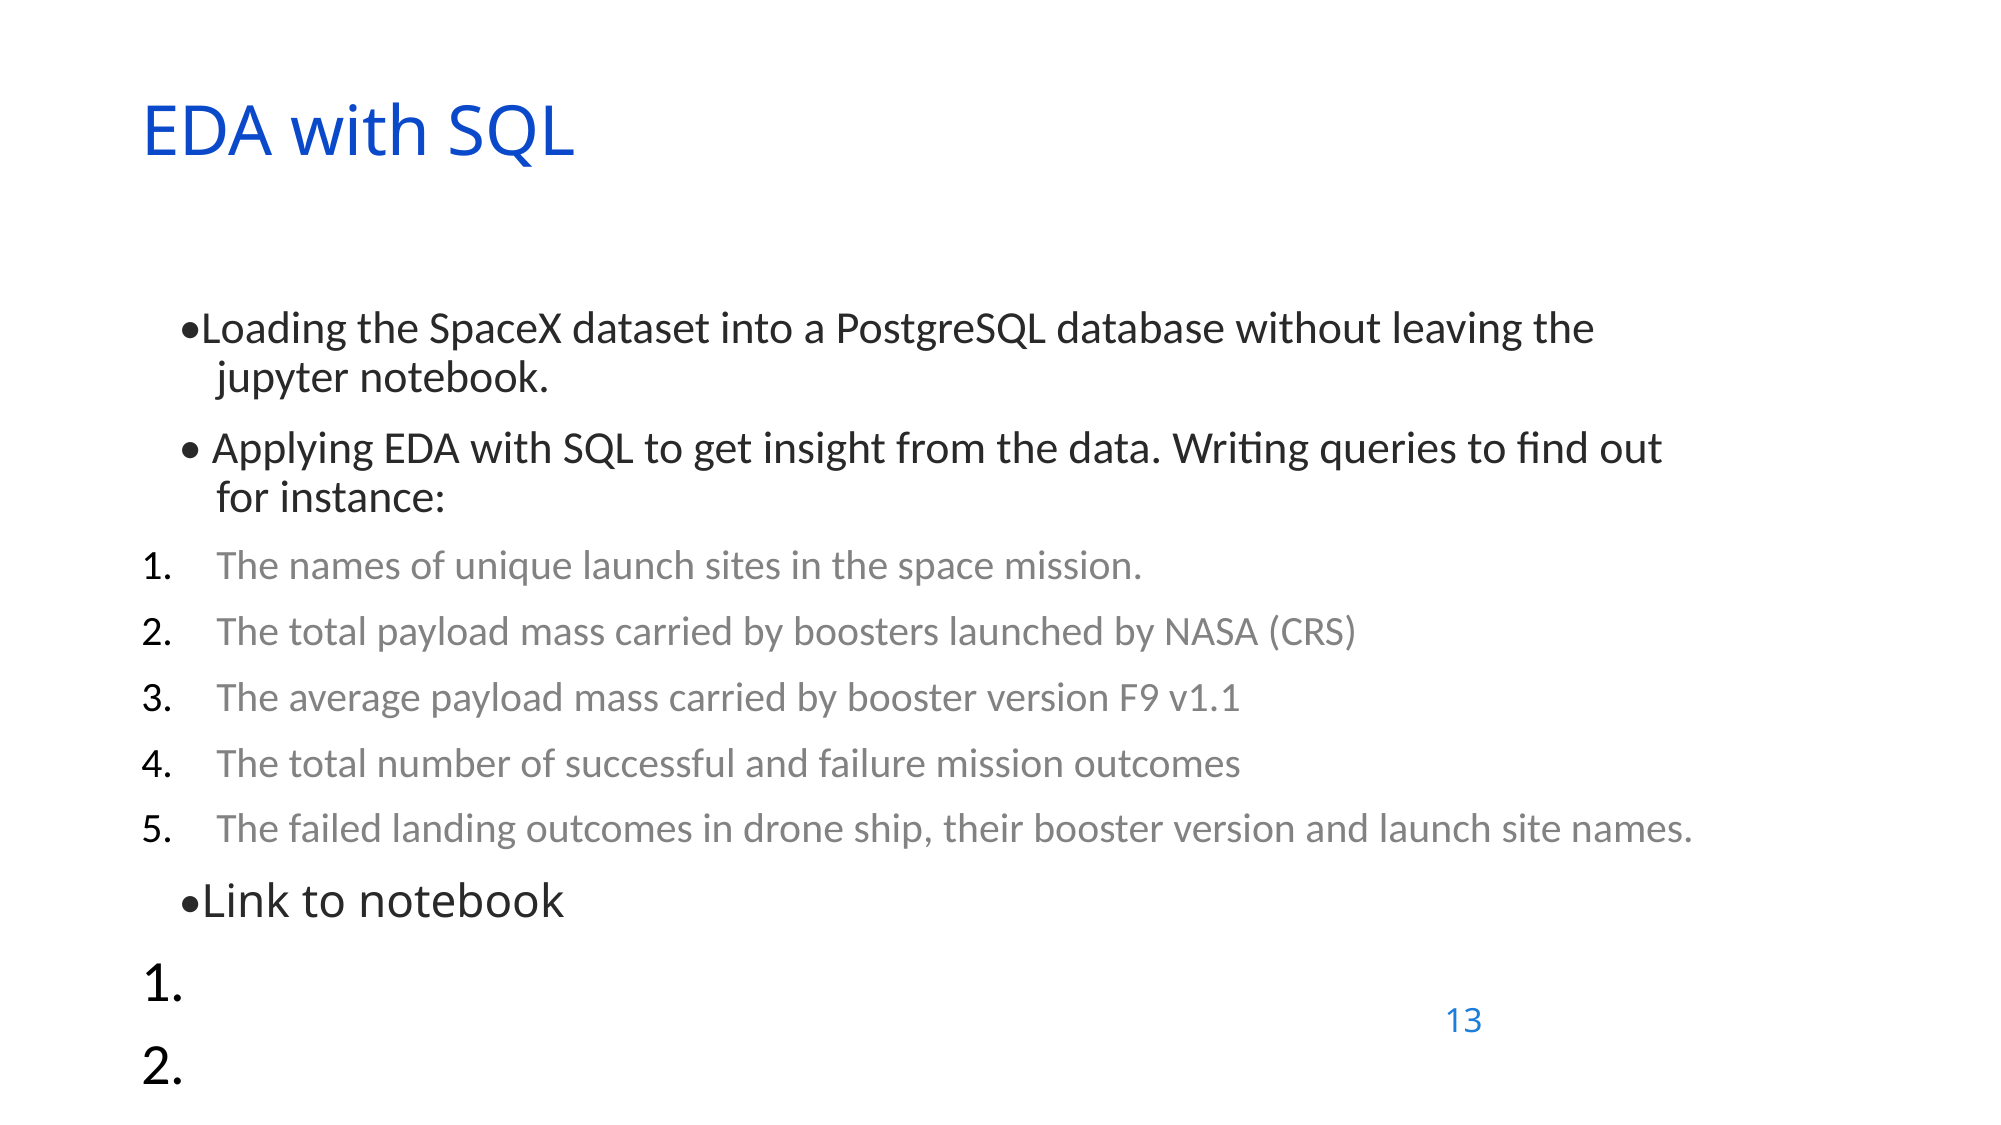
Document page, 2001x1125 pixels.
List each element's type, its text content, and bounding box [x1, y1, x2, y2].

slide_number 13 [1429, 988, 1880, 1055]
text_box EDA with SQL [126, 88, 1852, 179]
list •Loading the SpaceX dataset into a PostgreSQL database without leaving the jupyter notebook. • Applying EDA with SQL to get insight from the data. Writing queries to find out for instance: The names of unique launch sites in the space mission. The total payload mass carried by boosters launched by NASA (CRS) The average payload mass carried by booster version F9 v1.1 The total number of successful and failure mission outcomes The failed landing outcomes in drone ship, their booster version and launch site names. •Link to notebook [126, 296, 1726, 1011]
